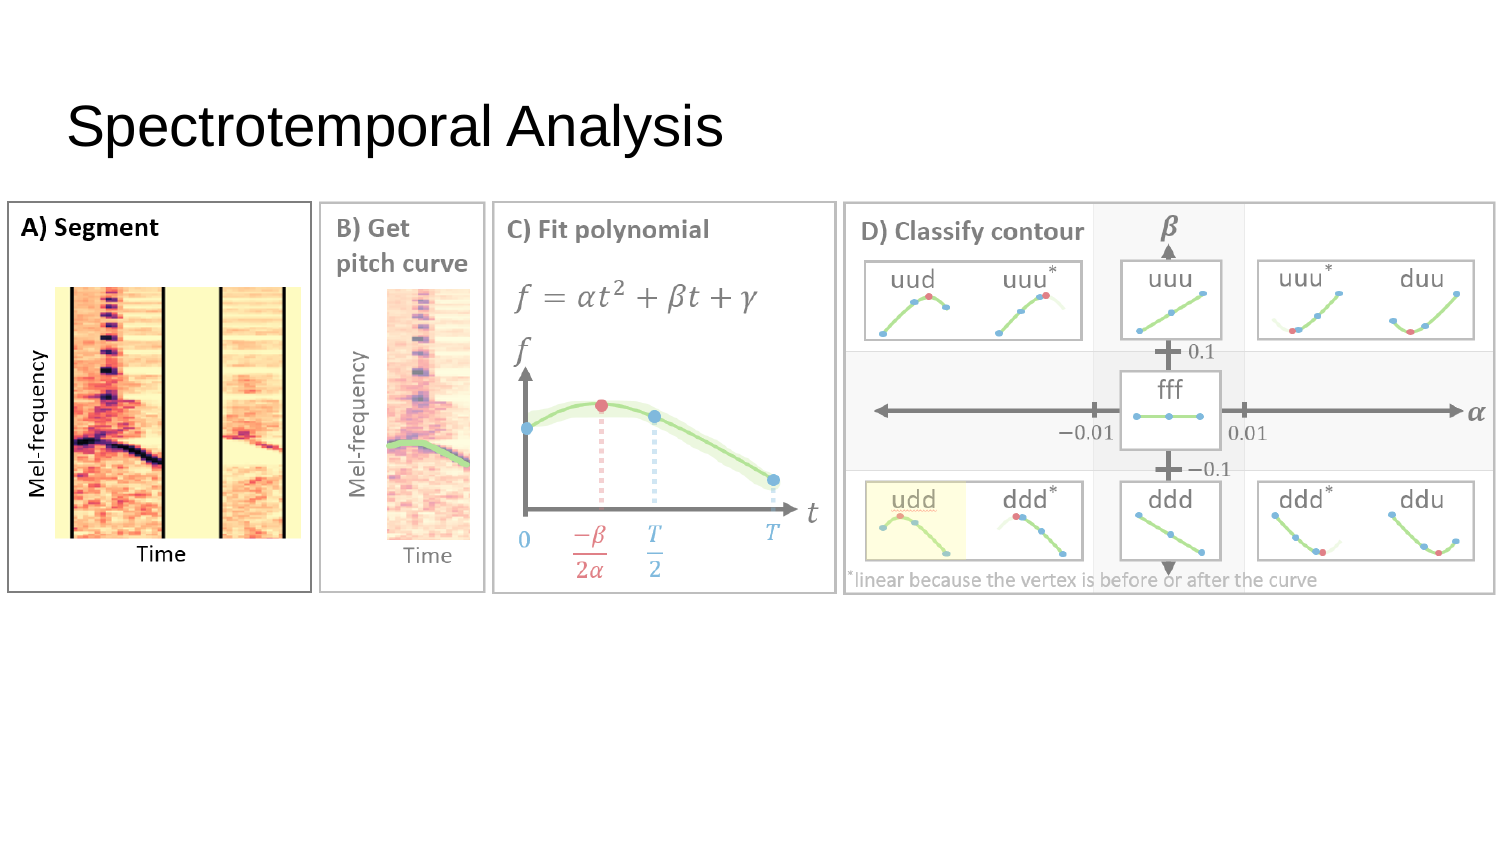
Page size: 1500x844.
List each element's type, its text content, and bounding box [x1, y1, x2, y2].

title Spectrotemporal Analysis [51, 72, 1449, 167]
picture [3, 192, 312, 602]
text_box [312, 187, 1500, 638]
